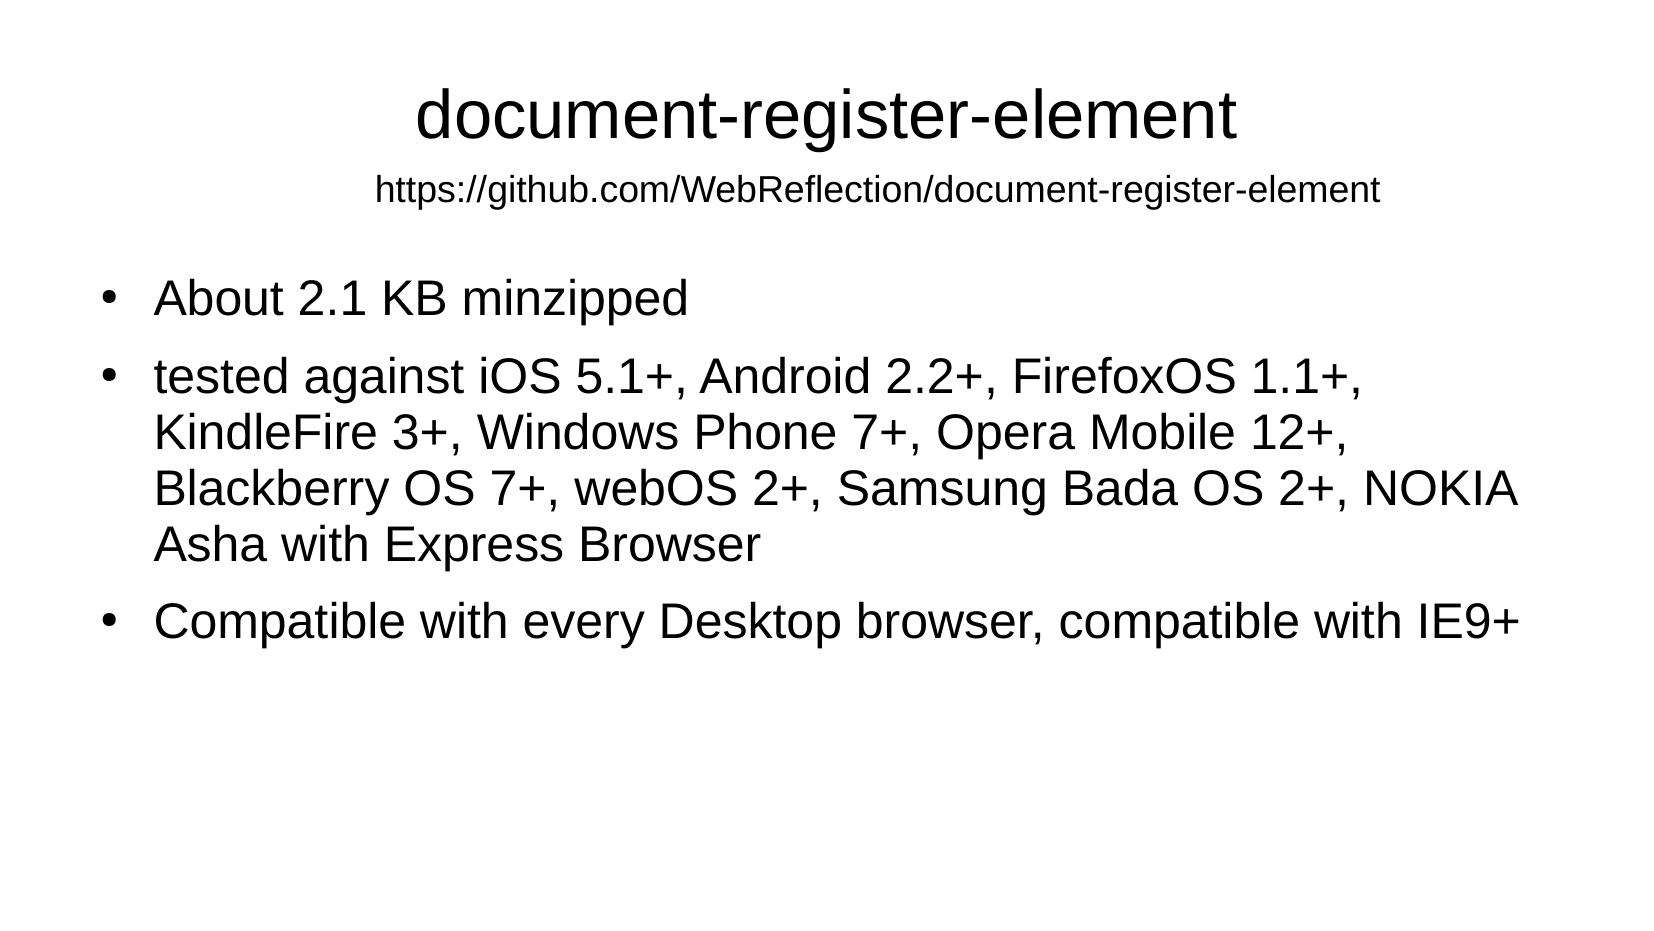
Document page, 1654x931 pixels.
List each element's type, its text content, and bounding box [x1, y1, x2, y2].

title document-register-element [82, 37, 1571, 193]
text_box https://github.com/WebReflection/document-register-element [360, 160, 1396, 218]
list About 2.1 KB minzipped tested against iOS 5.1+, Android 2.2+, FirefoxOS 1.1+, KindleFire 3+, Windows Phone 7+, Opera Mobile 12+, Blackberry OS 7+, webOS 2+, Samsung Bada OS 2+, NOKIA Asha with Express Browser Compatible with every Desktop browser, compatible with IE9+ [82, 270, 1571, 811]
